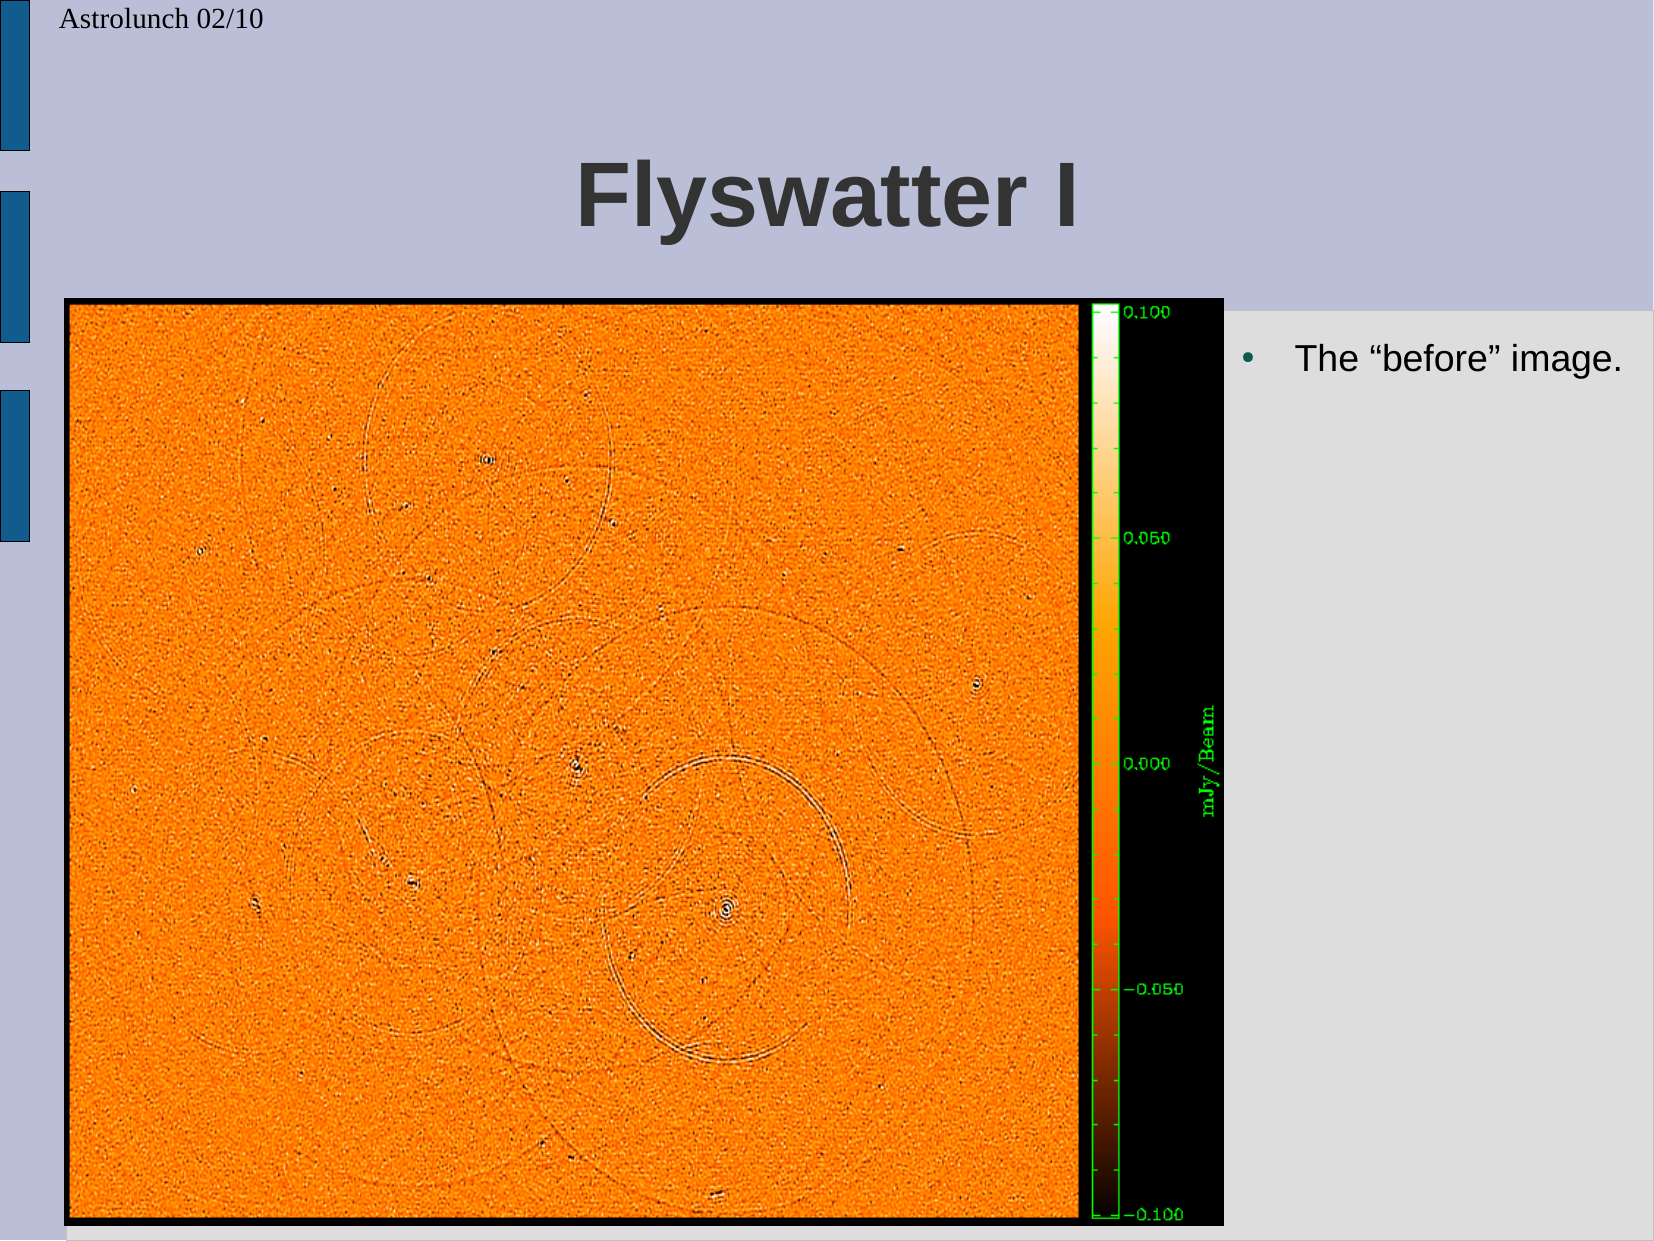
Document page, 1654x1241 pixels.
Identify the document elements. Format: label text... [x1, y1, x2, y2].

picture [64, 298, 1224, 1226]
list The “before” image. [1223, 337, 1654, 1163]
title Flyswatter I [121, 91, 1534, 299]
